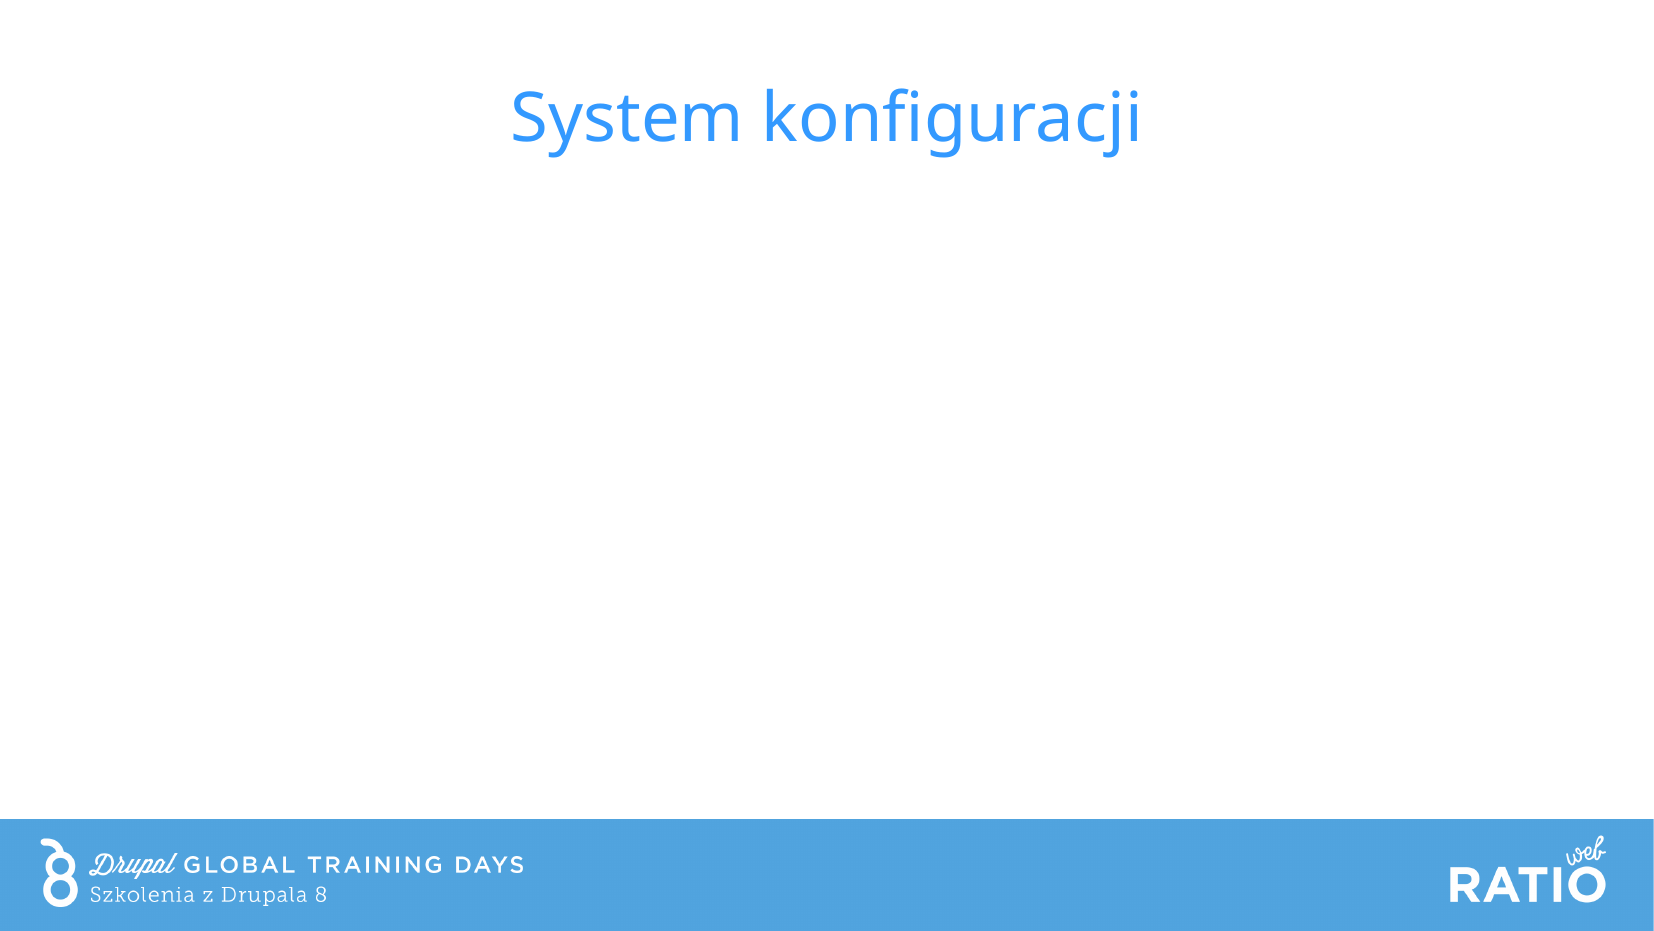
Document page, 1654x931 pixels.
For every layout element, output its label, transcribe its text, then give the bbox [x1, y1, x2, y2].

title System konfiguracji [82, 37, 1571, 193]
picture [0, 0, 1654, 931]
